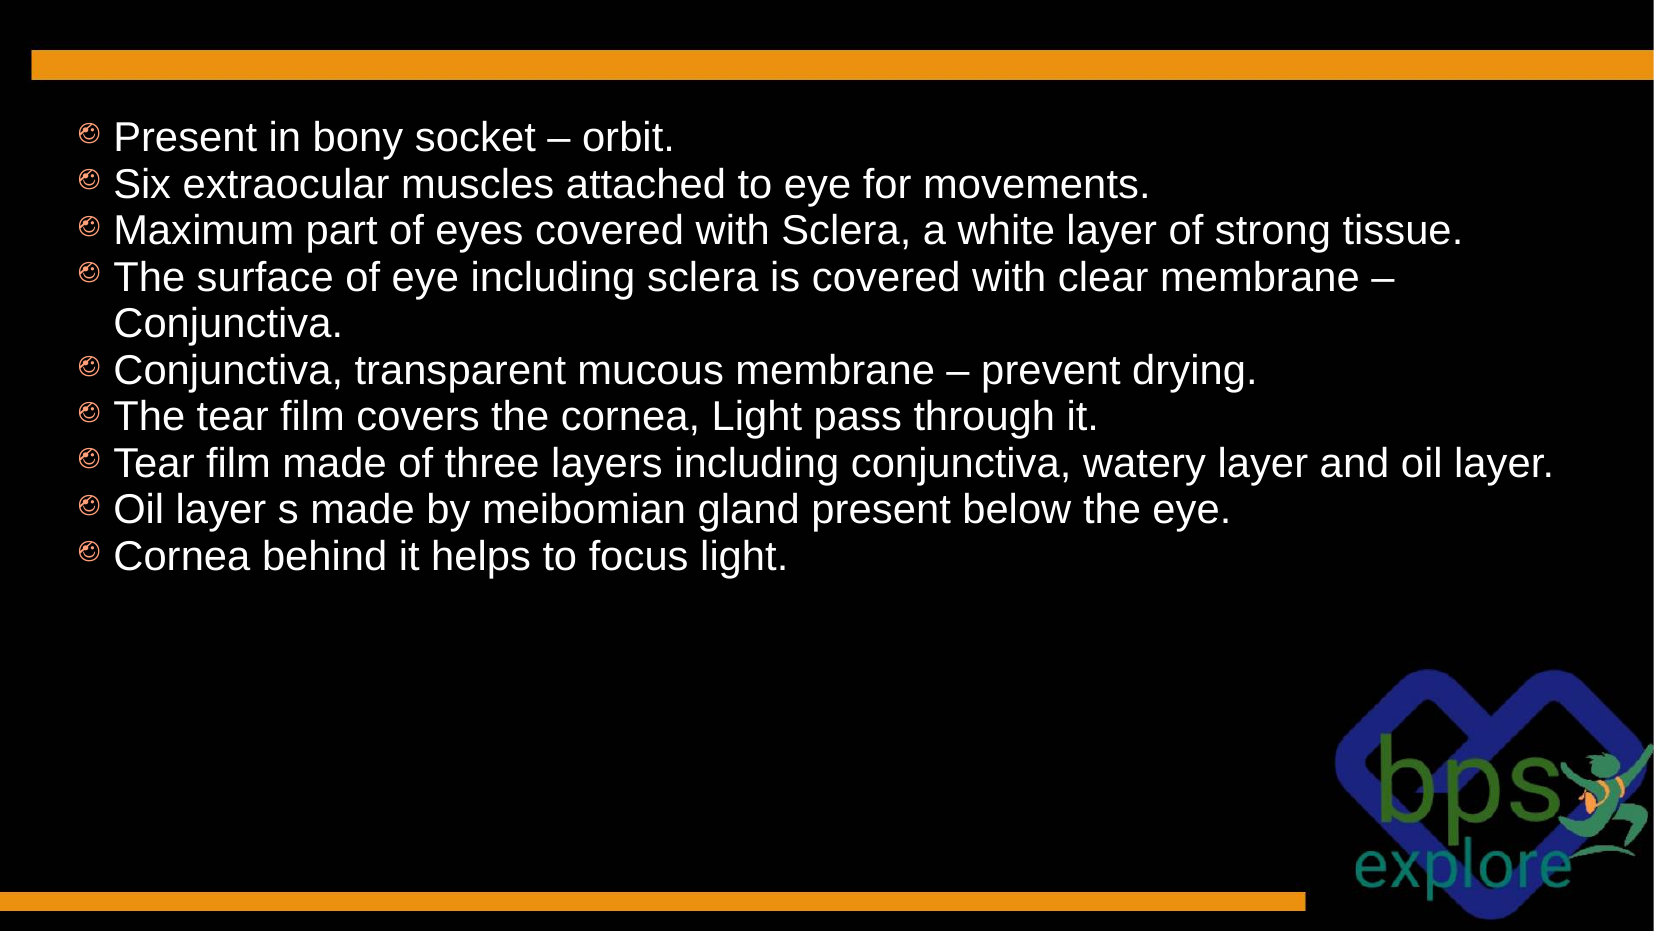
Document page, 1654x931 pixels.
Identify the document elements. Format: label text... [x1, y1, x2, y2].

text_box Present in bony socket – orbit. Six extraocular muscles attached to eye for movements. Maximum part of eyes covered with Sclera, a white layer of strong tissue. The surface of eye including sclera is covered with clear membrane – Conjunctiva. Conjunctiva, transparent mucous membrane – prevent drying. The tear film covers the cornea, Light pass through it. Tear film made of three layers including conjunctiva, watery layer and oil layer. Oil layer s made by meibomian gland present below the eye. Cornea behind it helps to focus light. [63, 106, 1601, 820]
picture [0, 0, 1654, 931]
